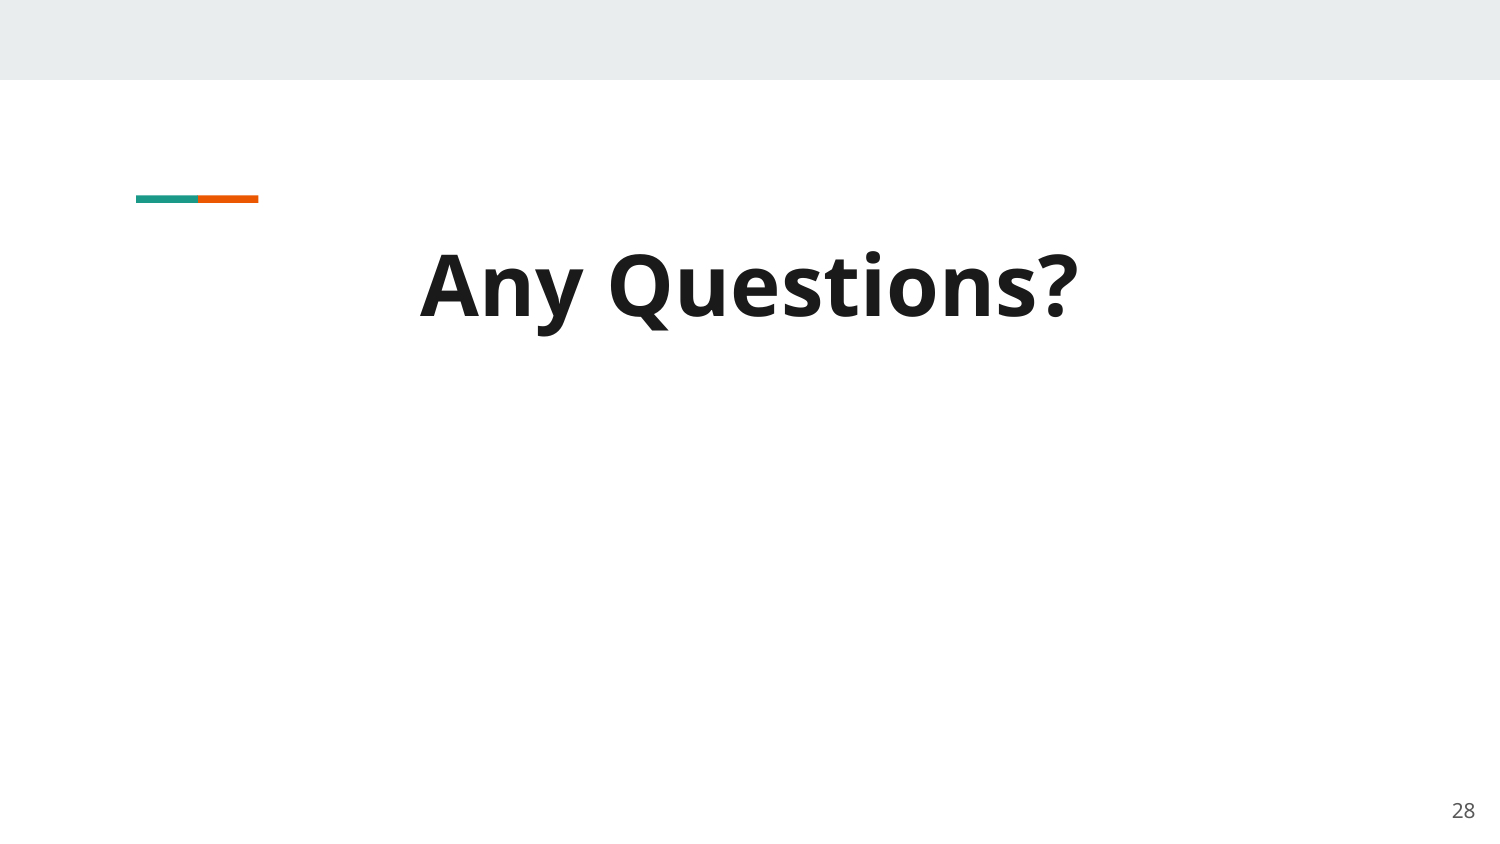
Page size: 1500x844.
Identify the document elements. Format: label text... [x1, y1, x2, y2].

slide_number <number> [1400, 779, 1491, 844]
title Any Questions? [119, 216, 1381, 375]
